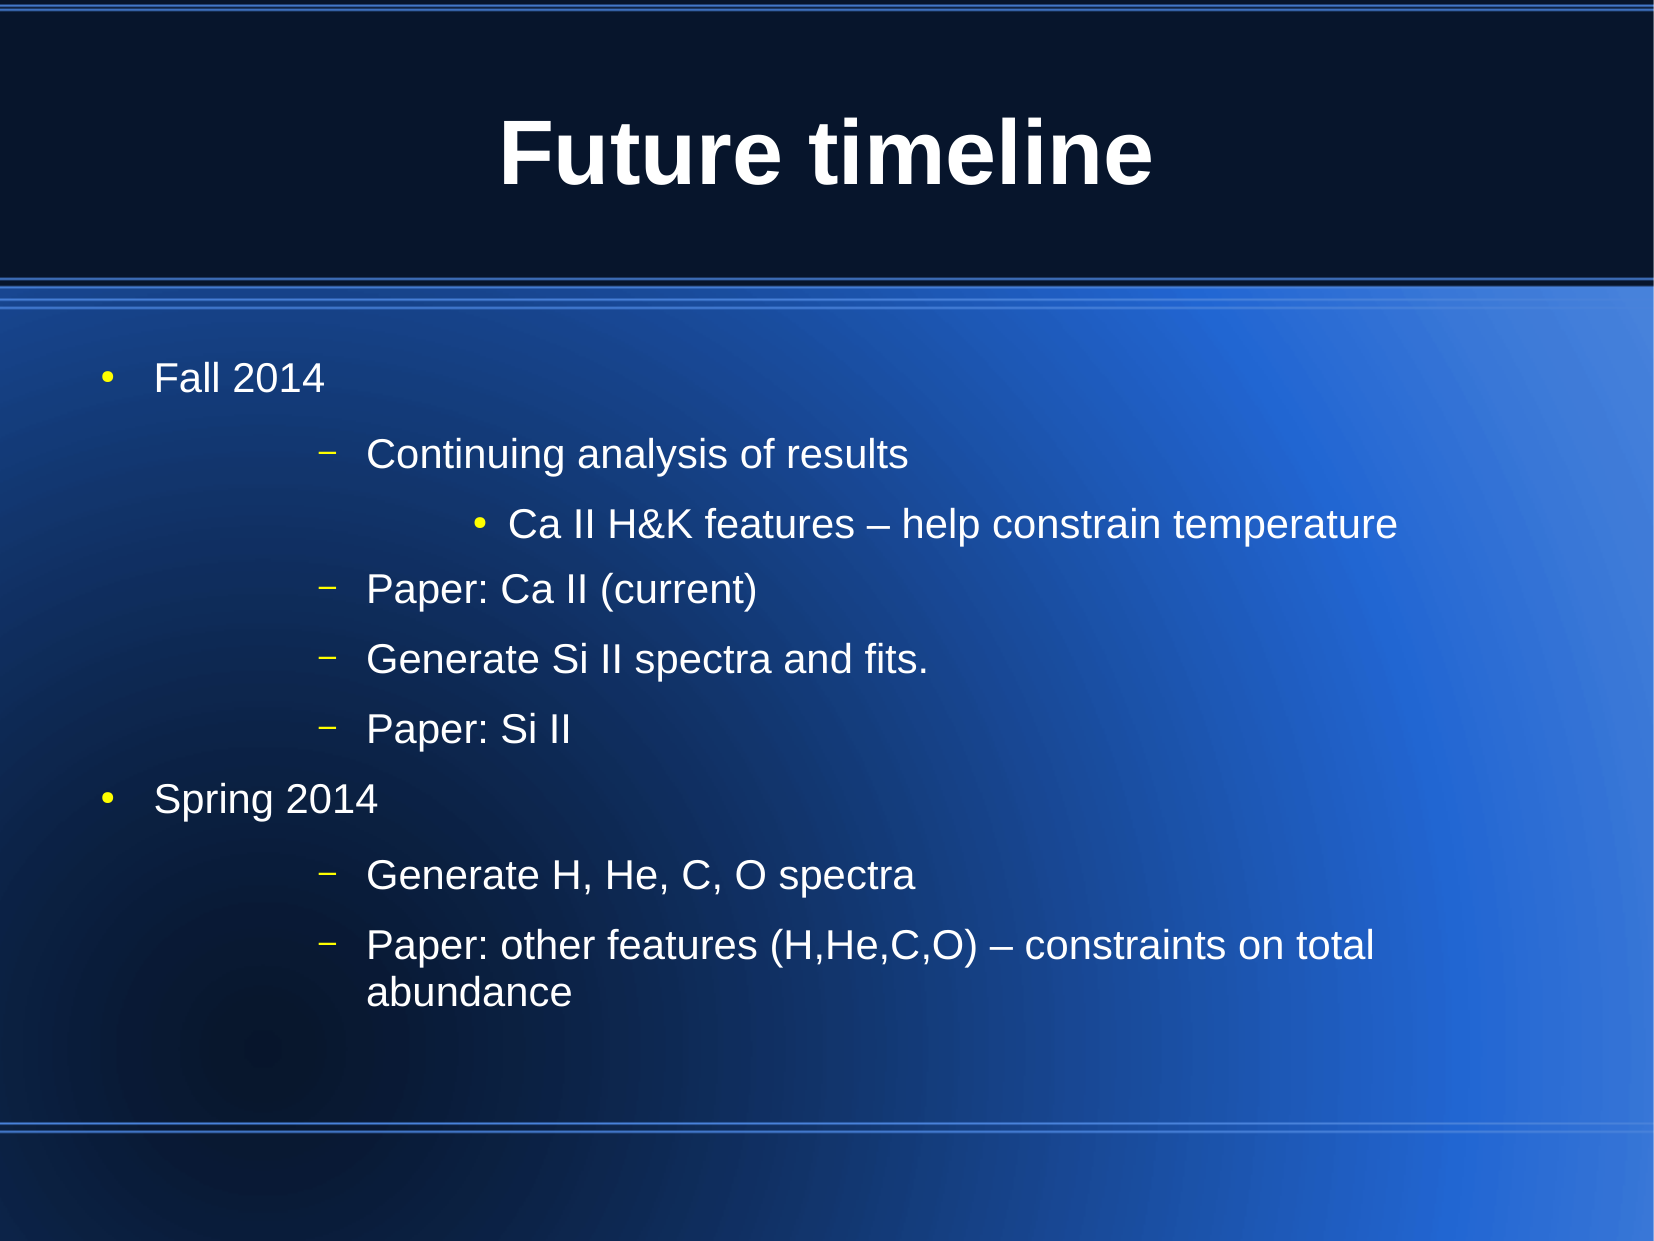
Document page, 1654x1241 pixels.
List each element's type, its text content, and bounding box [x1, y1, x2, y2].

list Fall 2014 Continuing analysis of results Ca II H&K features – help constrain temperature Paper: Ca II (current) Generate Si II spectra and fits. Paper: Si II Spring 2014 Generate H, He, C, O spectra Paper: other features (H,He,C,O) – constraints on total abundance [82, 355, 1571, 1085]
title Future timeline [82, 49, 1571, 257]
picture [0, 0, 1654, 1241]
